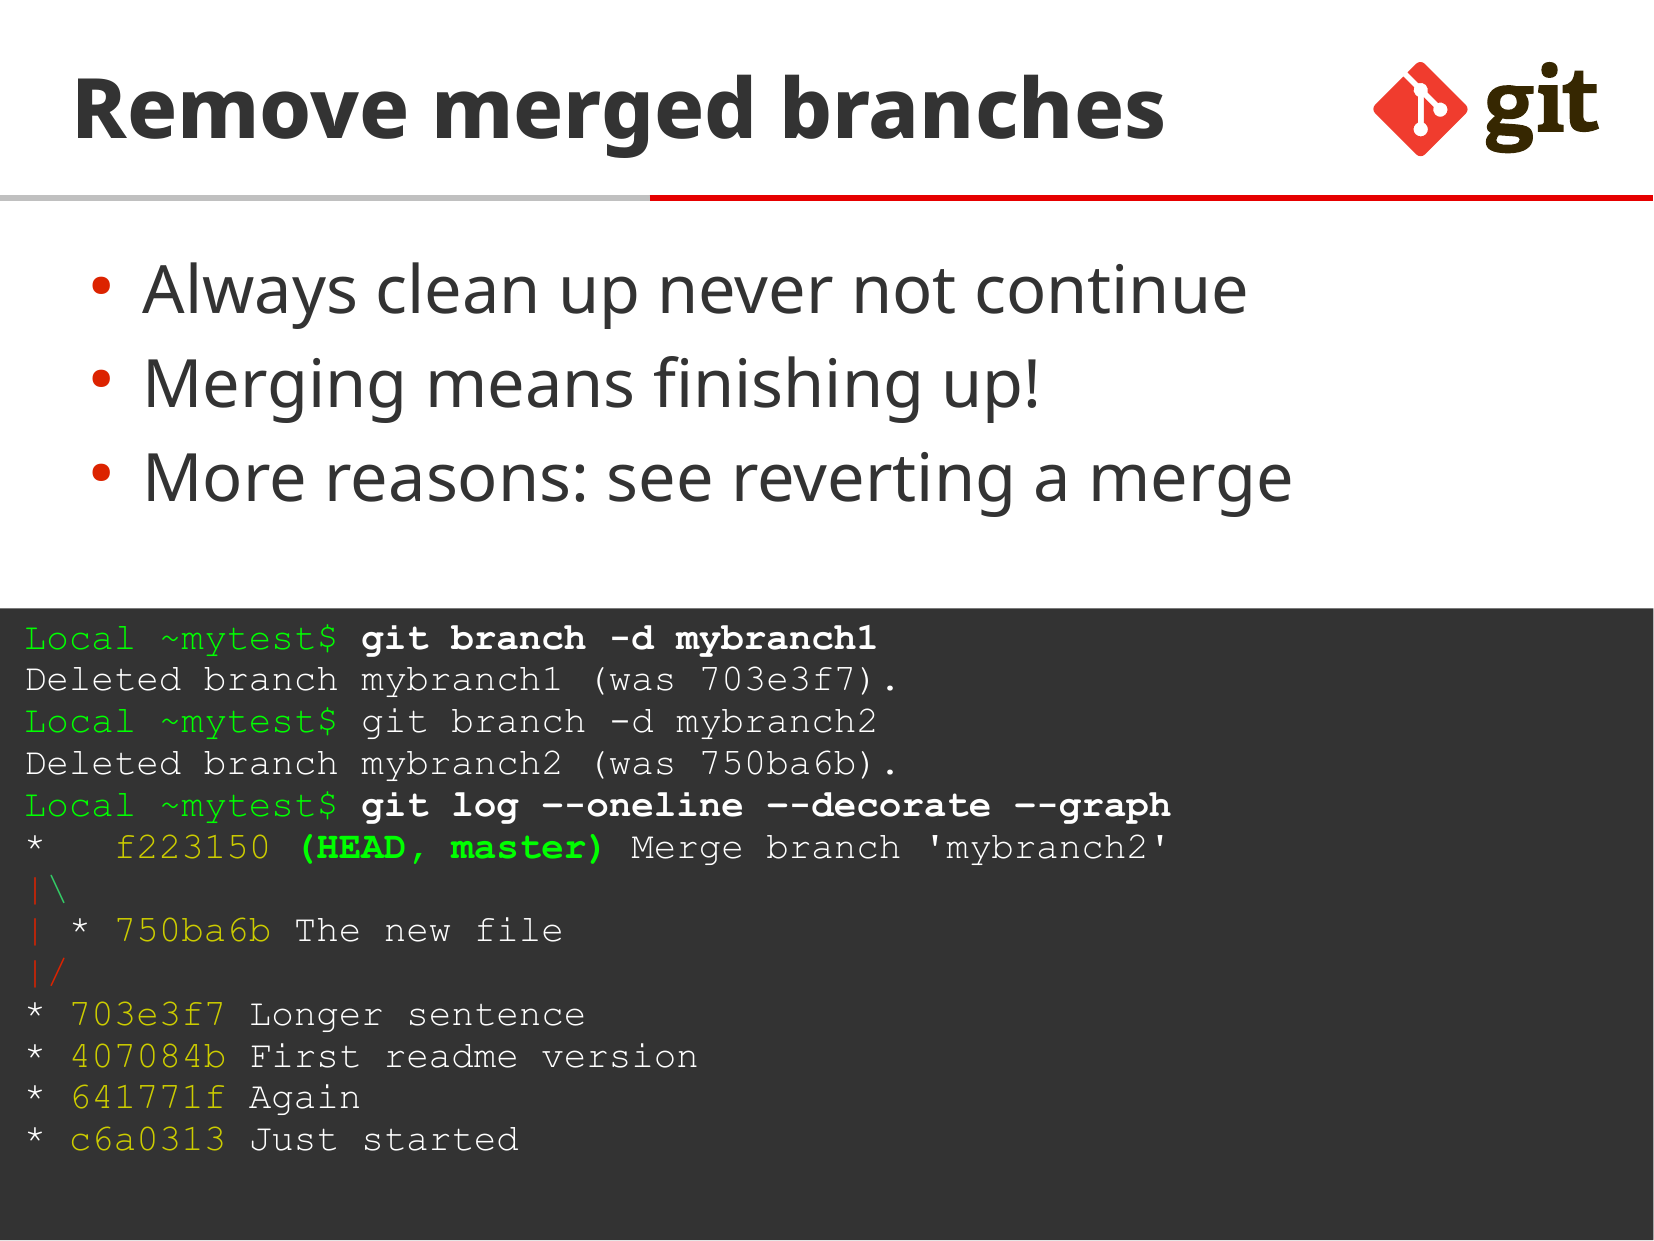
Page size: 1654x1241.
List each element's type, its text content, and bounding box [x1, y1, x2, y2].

text_box Local ~mytest$ git branch -d mybranch1 Deleted branch mybranch1 (was 703e3f7). Local ~mytest$ git branch -d mybranch2 Deleted branch mybranch2 (was 750ba6b). Local ~mytest$ git log –-oneline –-decorate –-graph * f223150 (HEAD, master) Merge branch 'mybranch2' |\ | * 750ba6b The new file |/ * 703e3f7 Longer sentence * 407084b First readme version * 641771f Again * c6a0313 Just started [0, 608, 1654, 1241]
title Remove merged branches [56, 36, 1546, 175]
list Always clean up never not continue Merging means finishing up! More reasons: see reverting a merge [56, 239, 1595, 526]
